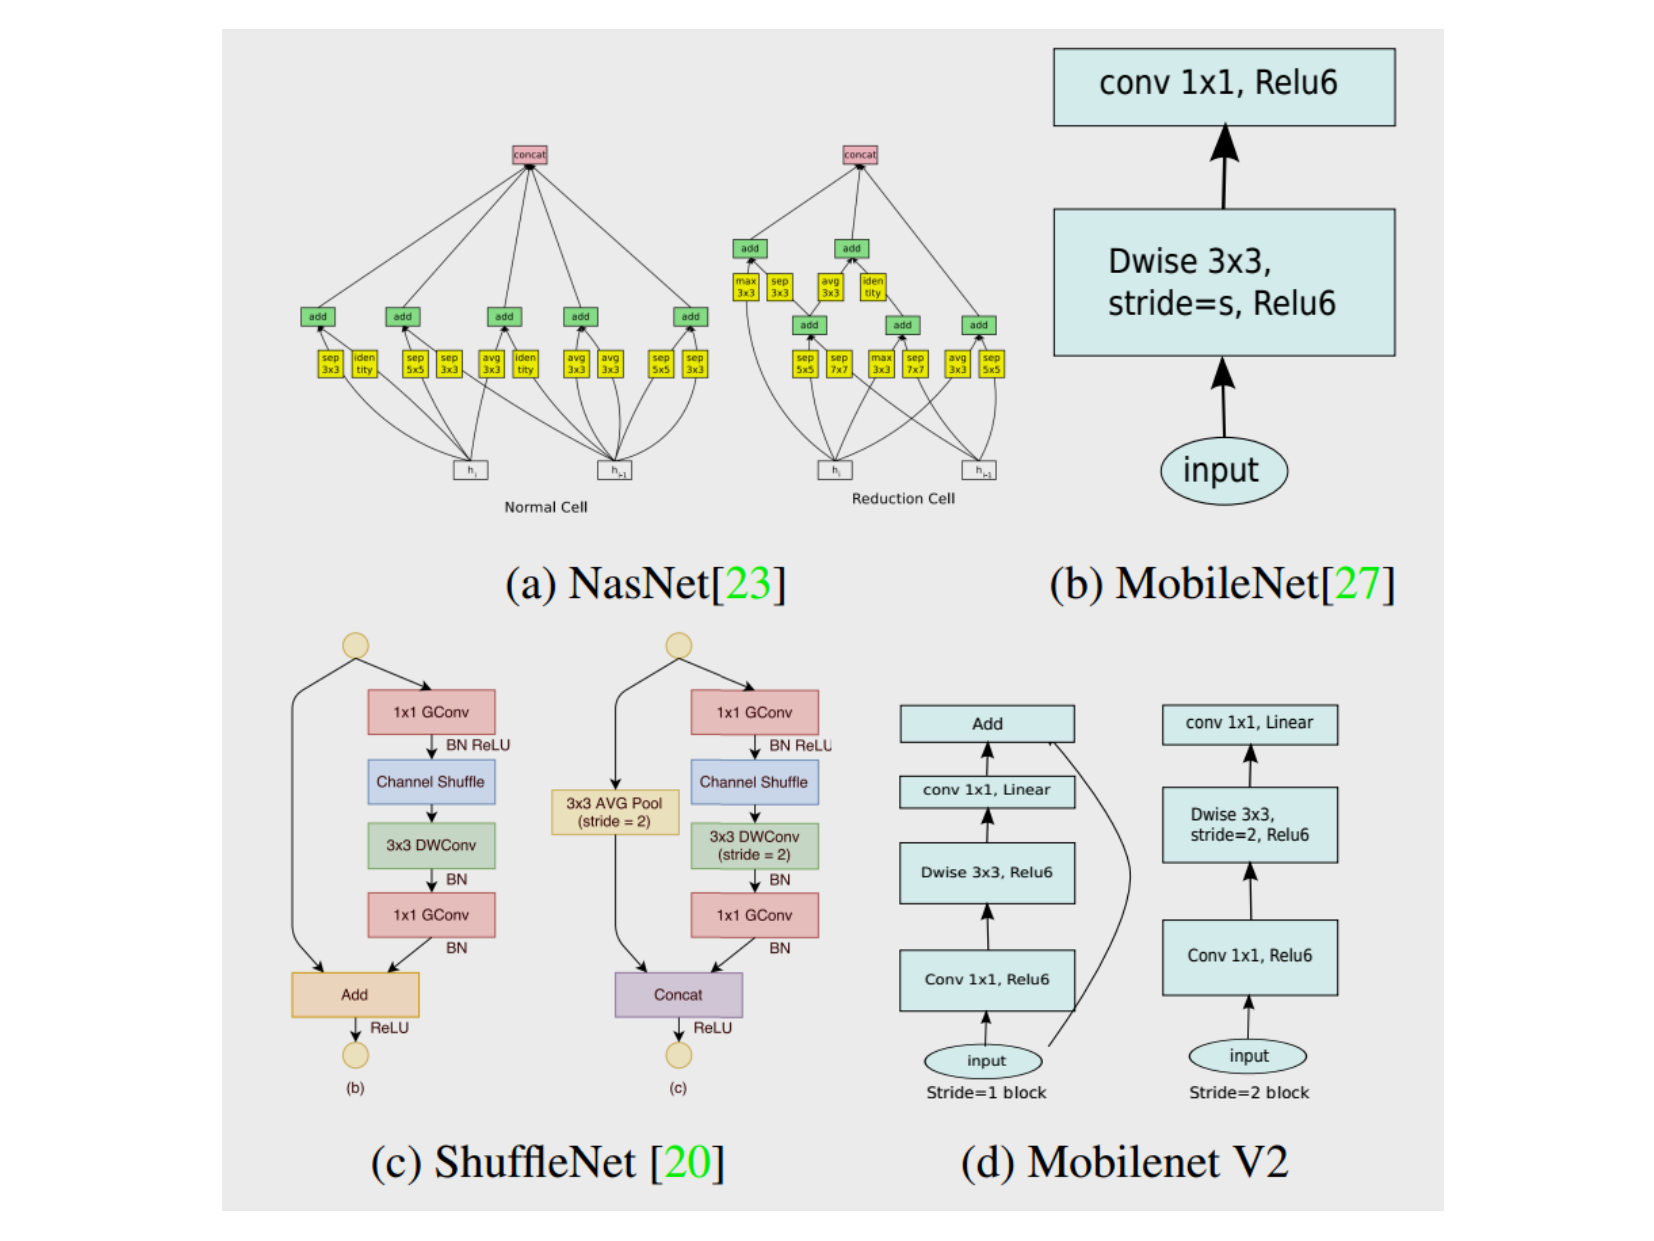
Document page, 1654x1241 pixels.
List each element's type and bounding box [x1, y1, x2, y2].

picture [222, 29, 1444, 1211]
